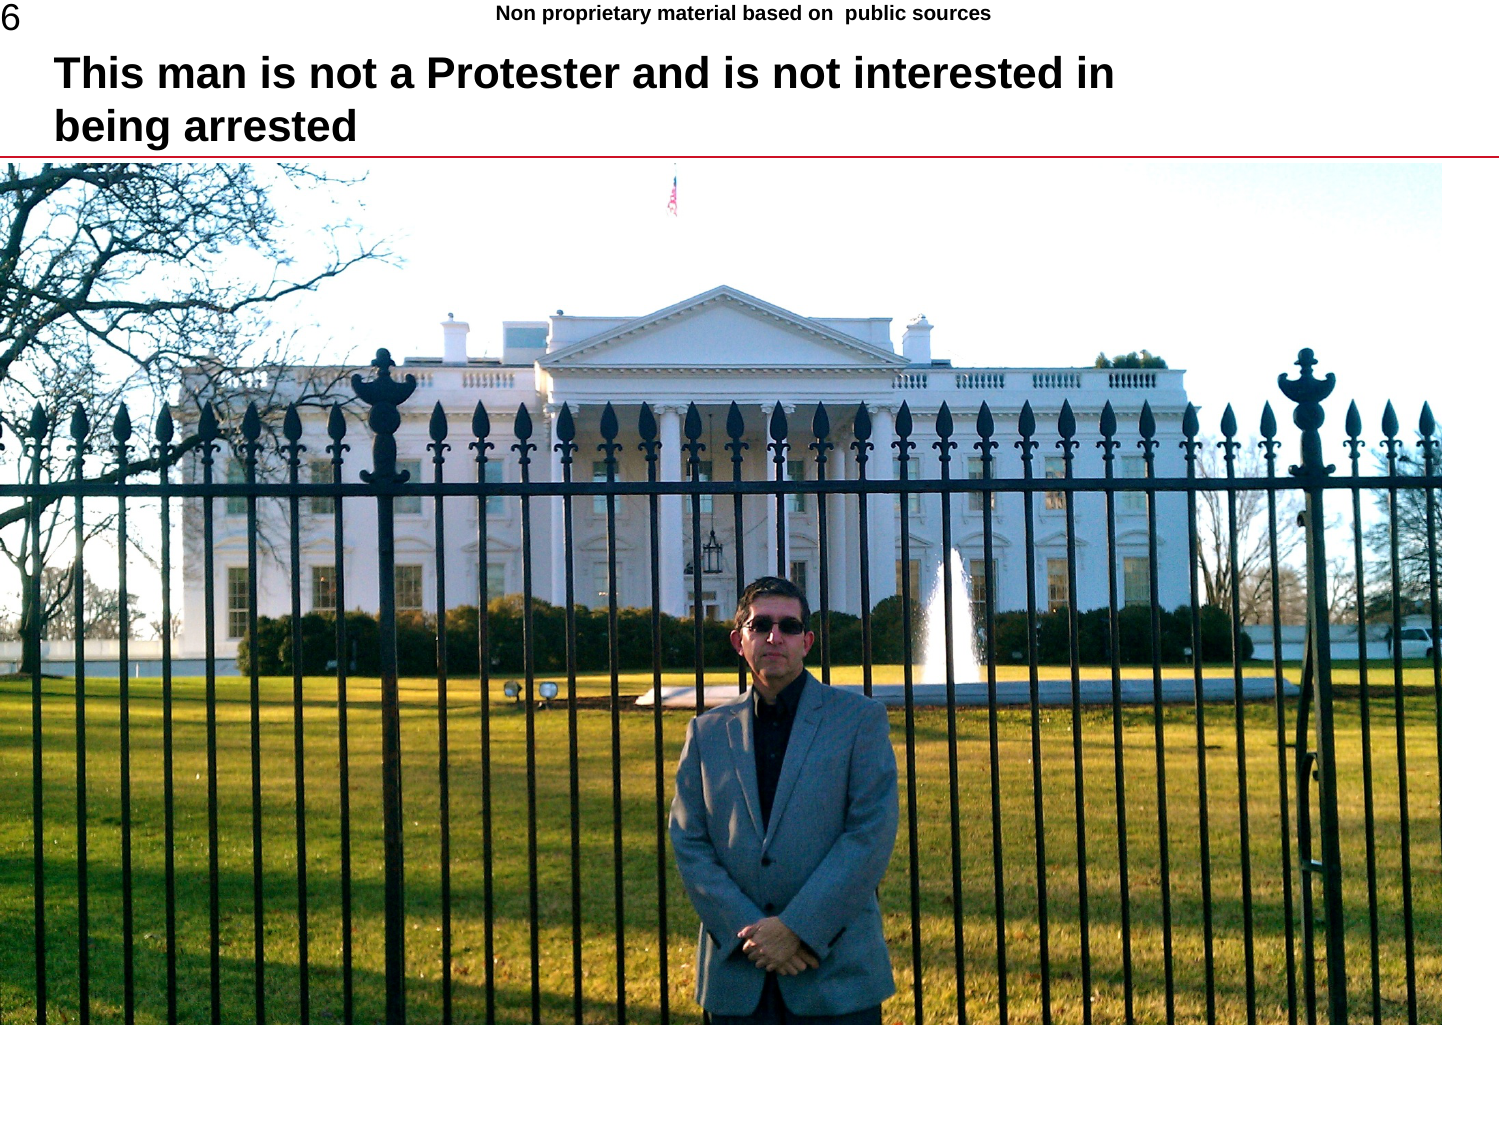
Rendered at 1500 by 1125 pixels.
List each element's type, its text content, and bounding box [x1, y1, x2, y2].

picture [0, 163, 1442, 1026]
title This man is not a Protester and is not interested in being arrested [38, 35, 1225, 158]
